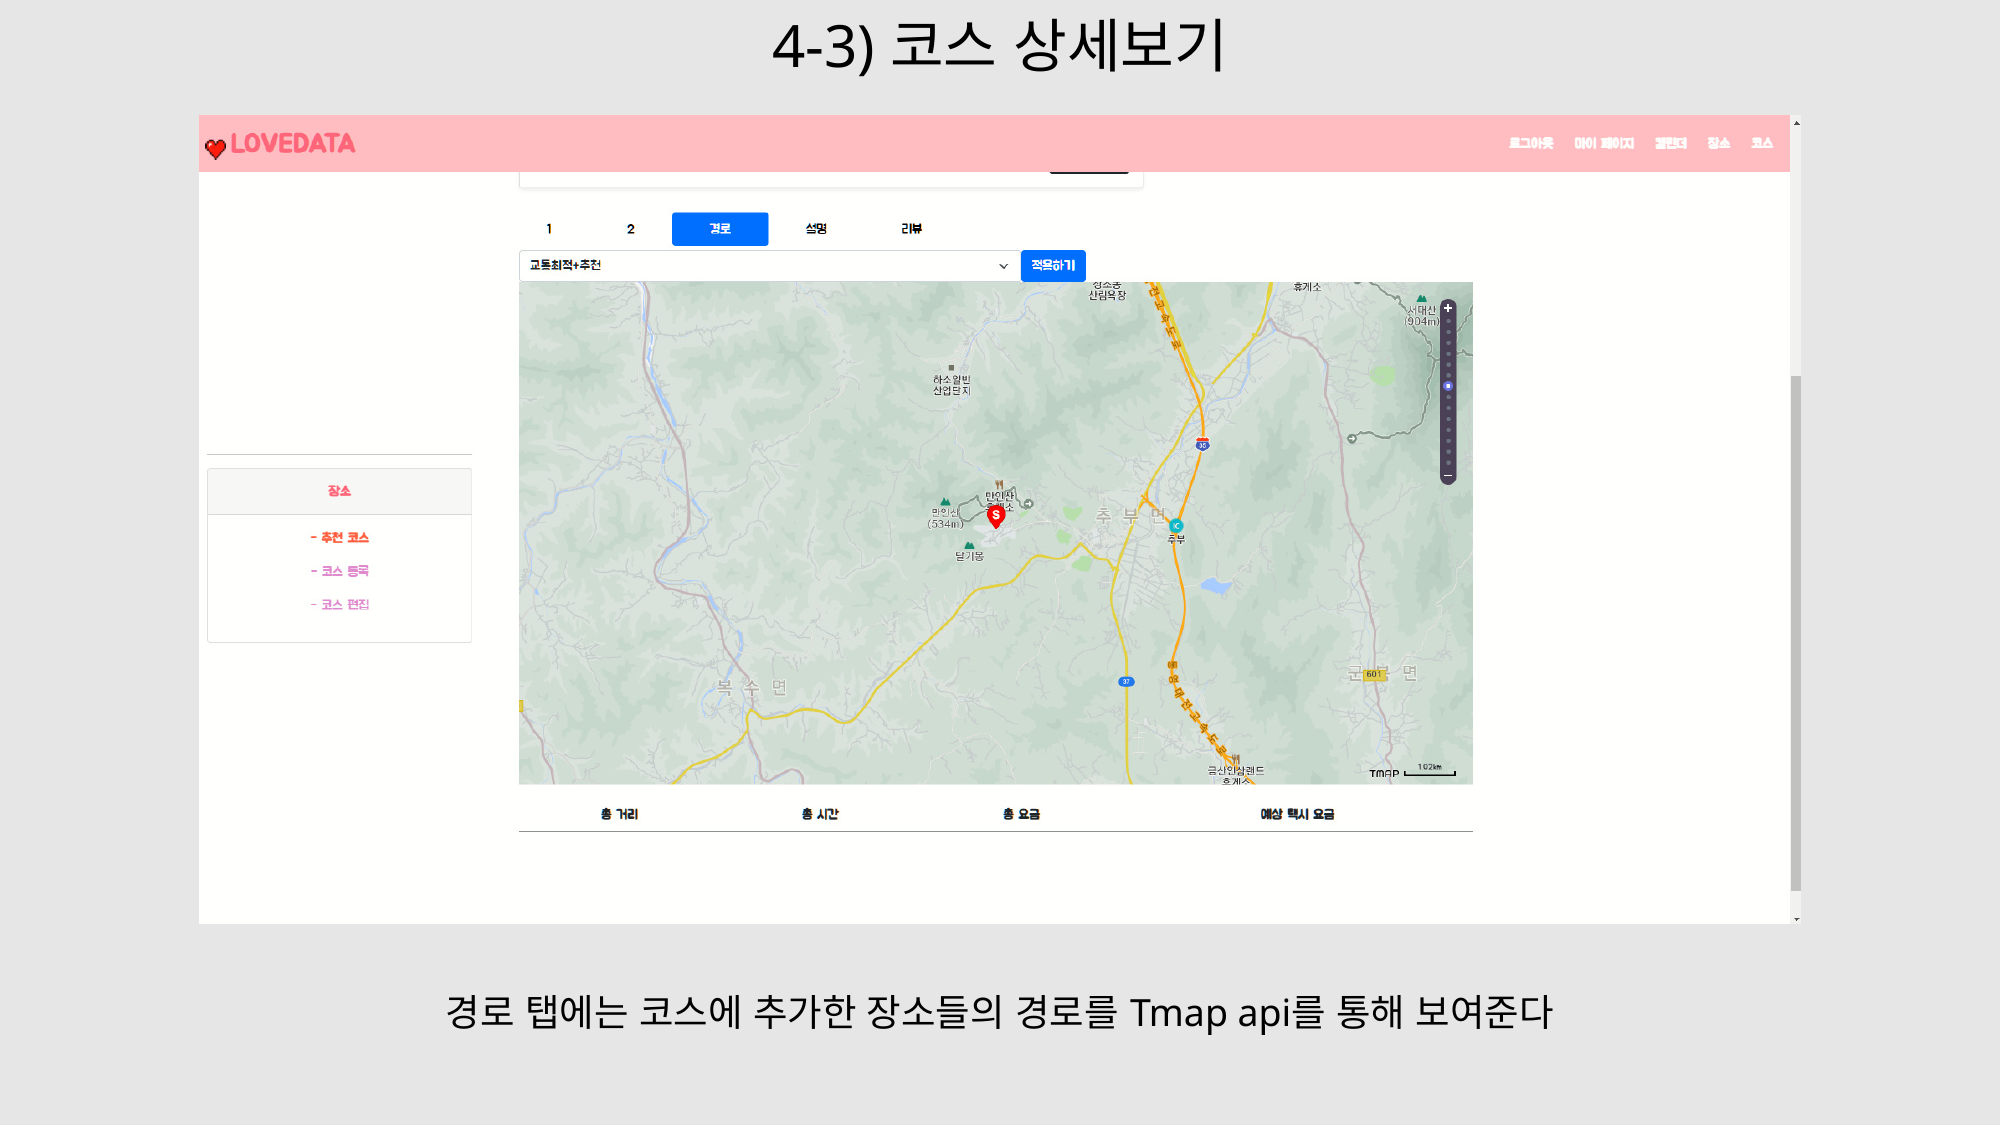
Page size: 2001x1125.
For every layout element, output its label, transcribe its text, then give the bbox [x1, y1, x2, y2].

text_box 4-3) 코스 상세보기 [564, 2, 1436, 87]
text_box 경로 탭에는 코스에 추가한 장소들의 경로를 Tmap api를 통해 보여준다 [431, 981, 1569, 1042]
picture [199, 115, 1801, 924]
